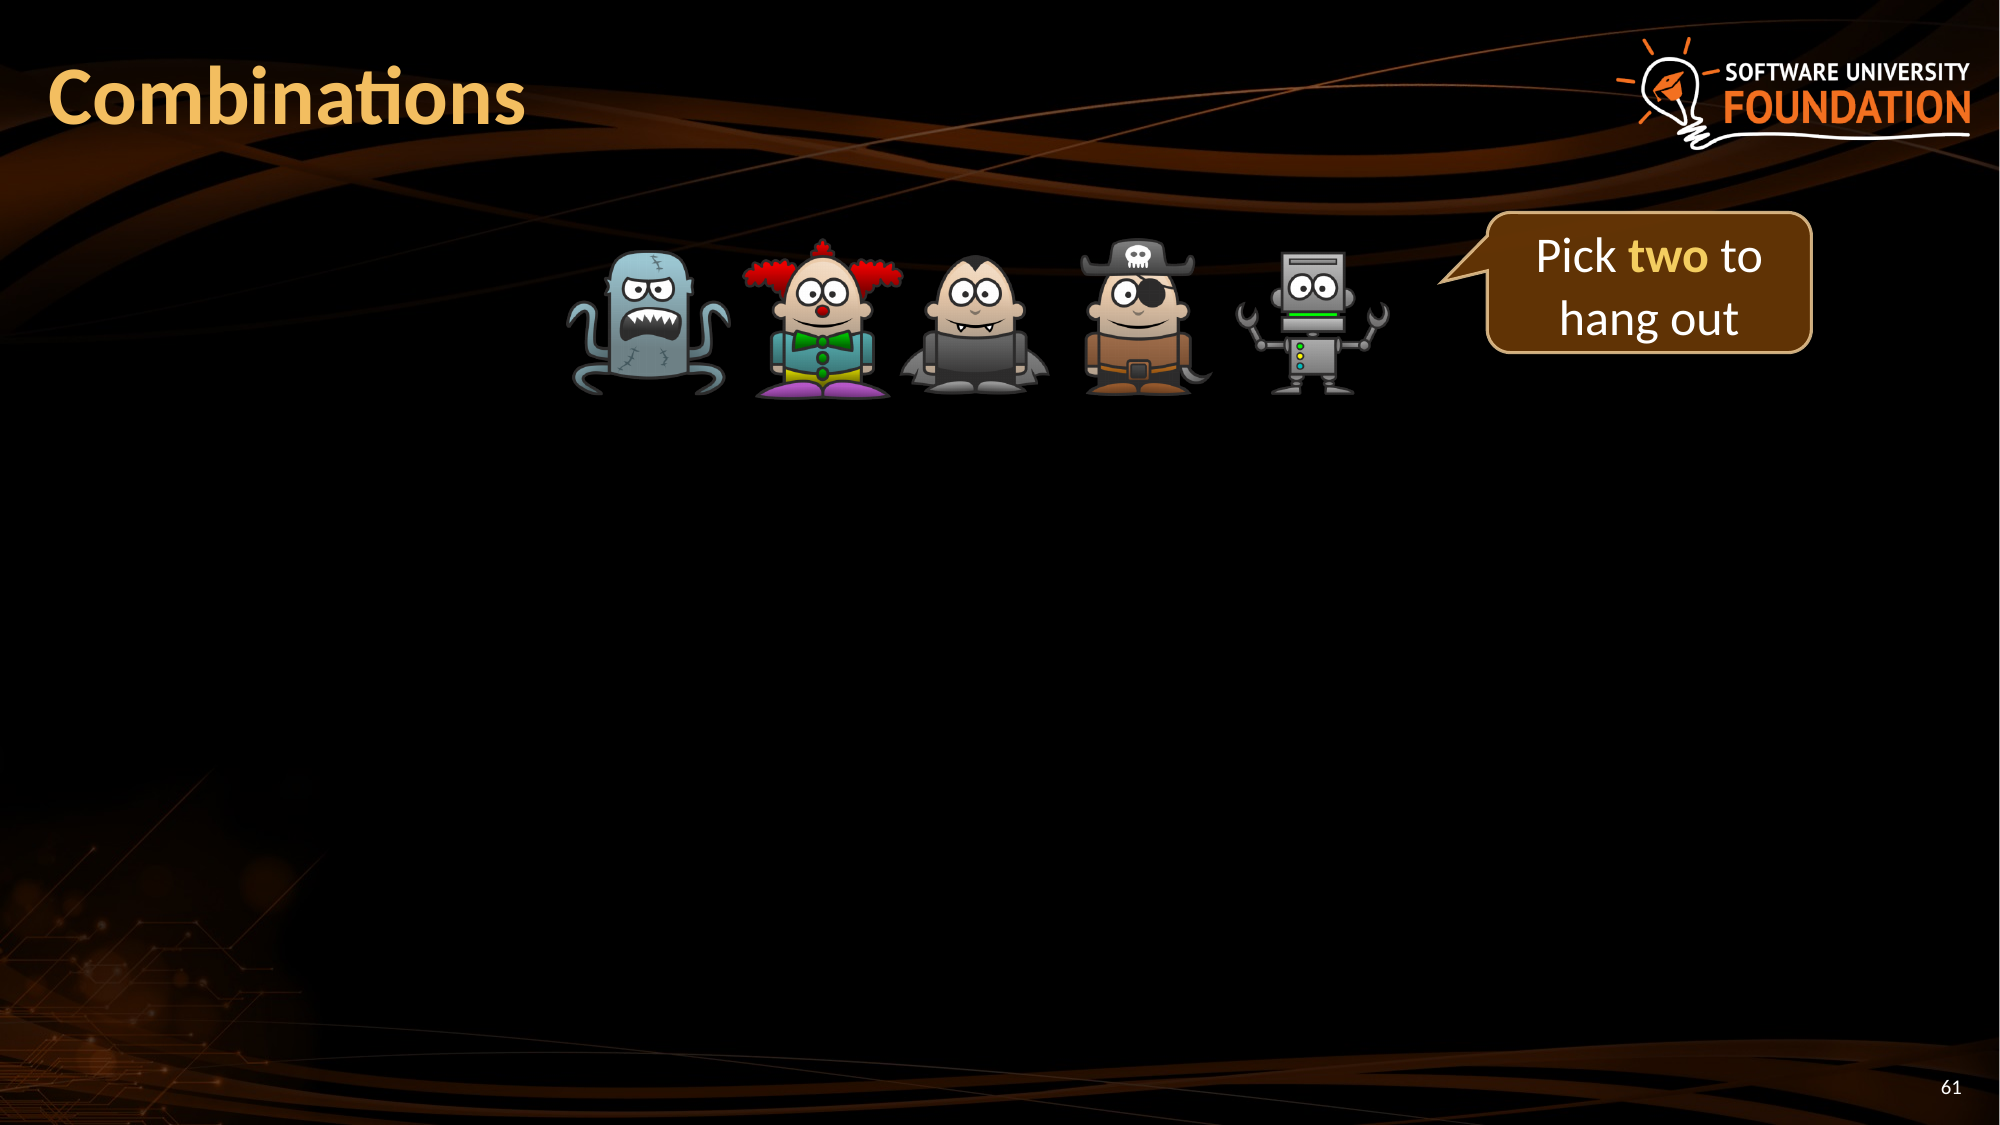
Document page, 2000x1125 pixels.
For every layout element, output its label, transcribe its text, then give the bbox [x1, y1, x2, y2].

title Combinations [30, 6, 1602, 189]
slide_number <number> [1897, 1070, 1968, 1103]
text_box Pick two to hang out [1441, 212, 1812, 353]
picture [0, 0, 2000, 1125]
